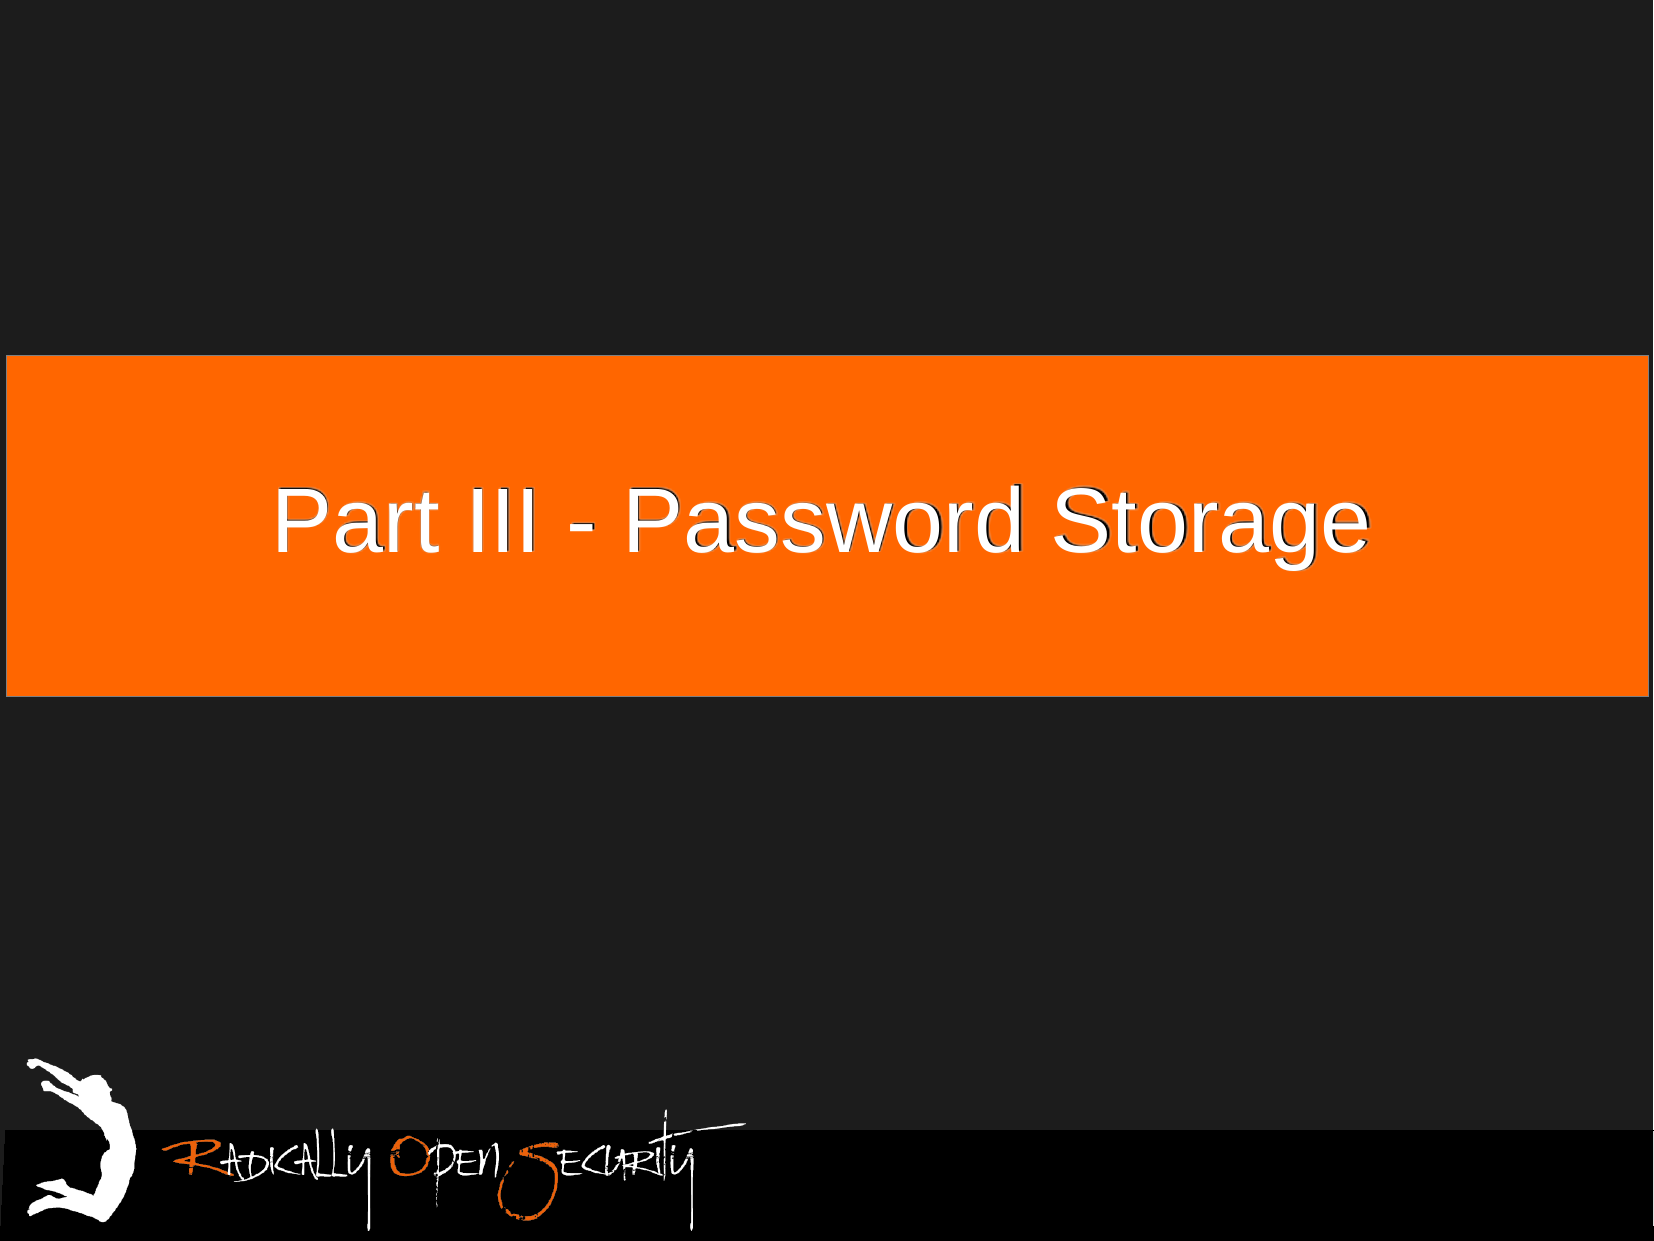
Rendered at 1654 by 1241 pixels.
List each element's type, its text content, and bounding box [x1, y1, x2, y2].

picture [0, 1022, 778, 1241]
text_box [1642, 355, 1649, 697]
subtitle Part III - Password Storage [2, 40, 1642, 1001]
